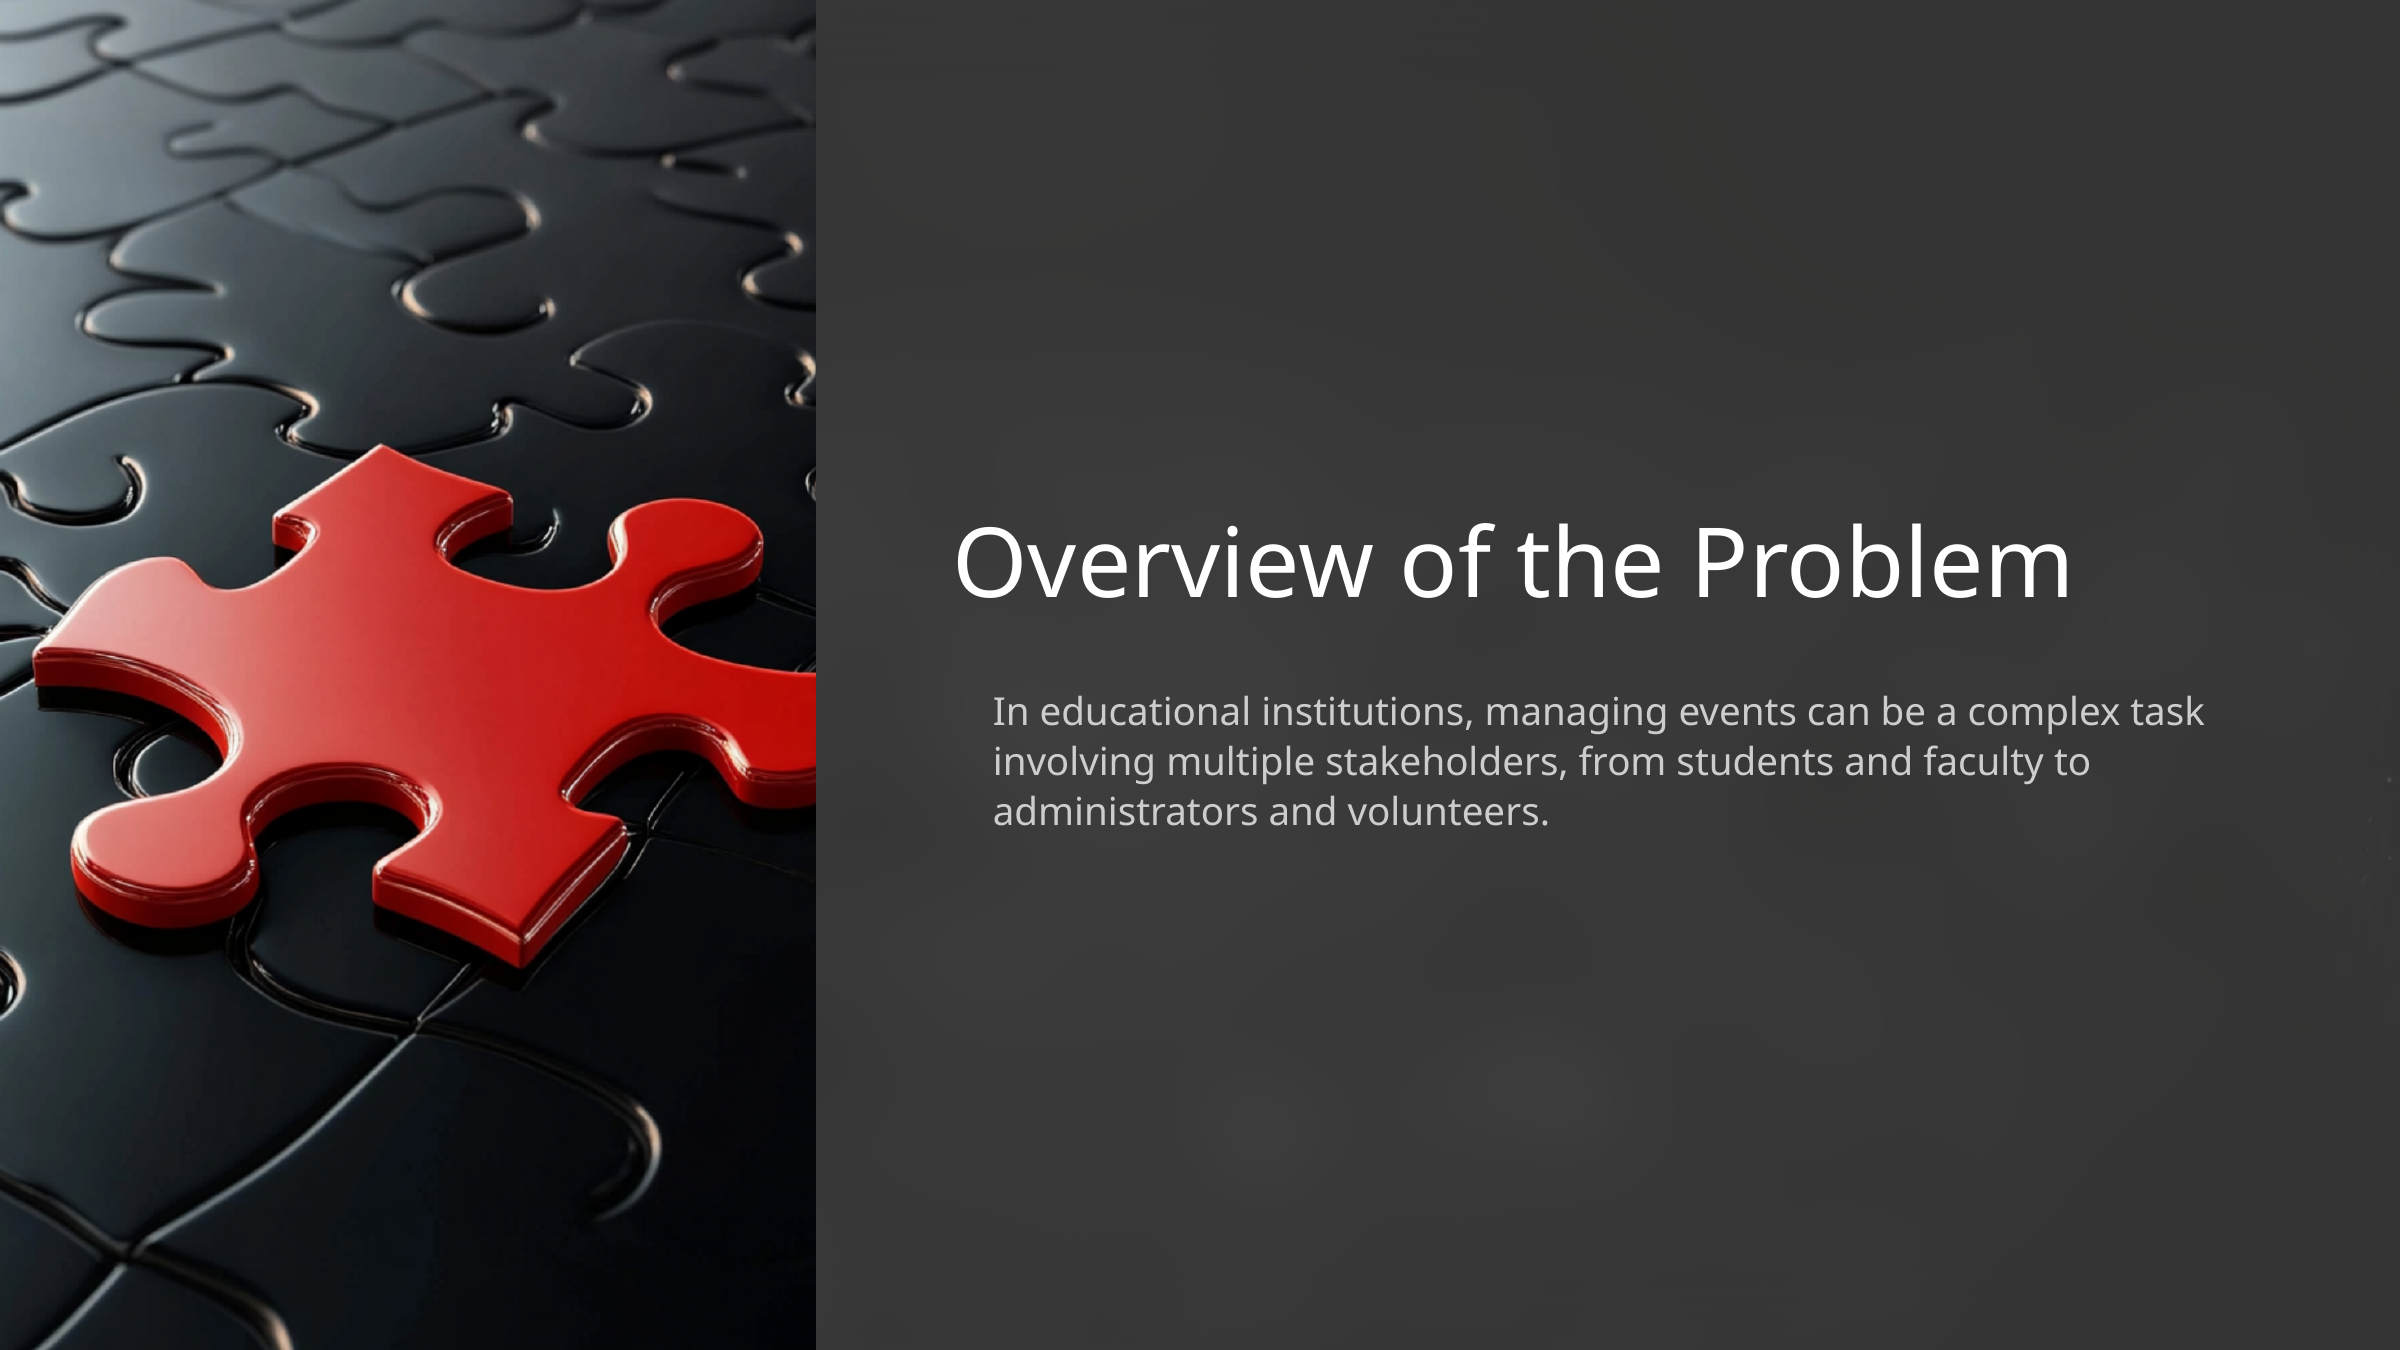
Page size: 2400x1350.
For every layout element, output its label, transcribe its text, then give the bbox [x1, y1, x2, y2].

text_box Overview of the Problem [952, 496, 2267, 618]
text_box In educational institutions, managing events can be a complex task involving multiple stakeholders, from students and faculty to administrators and volunteers. [993, 682, 2225, 834]
picture [0, 0, 2400, 1350]
